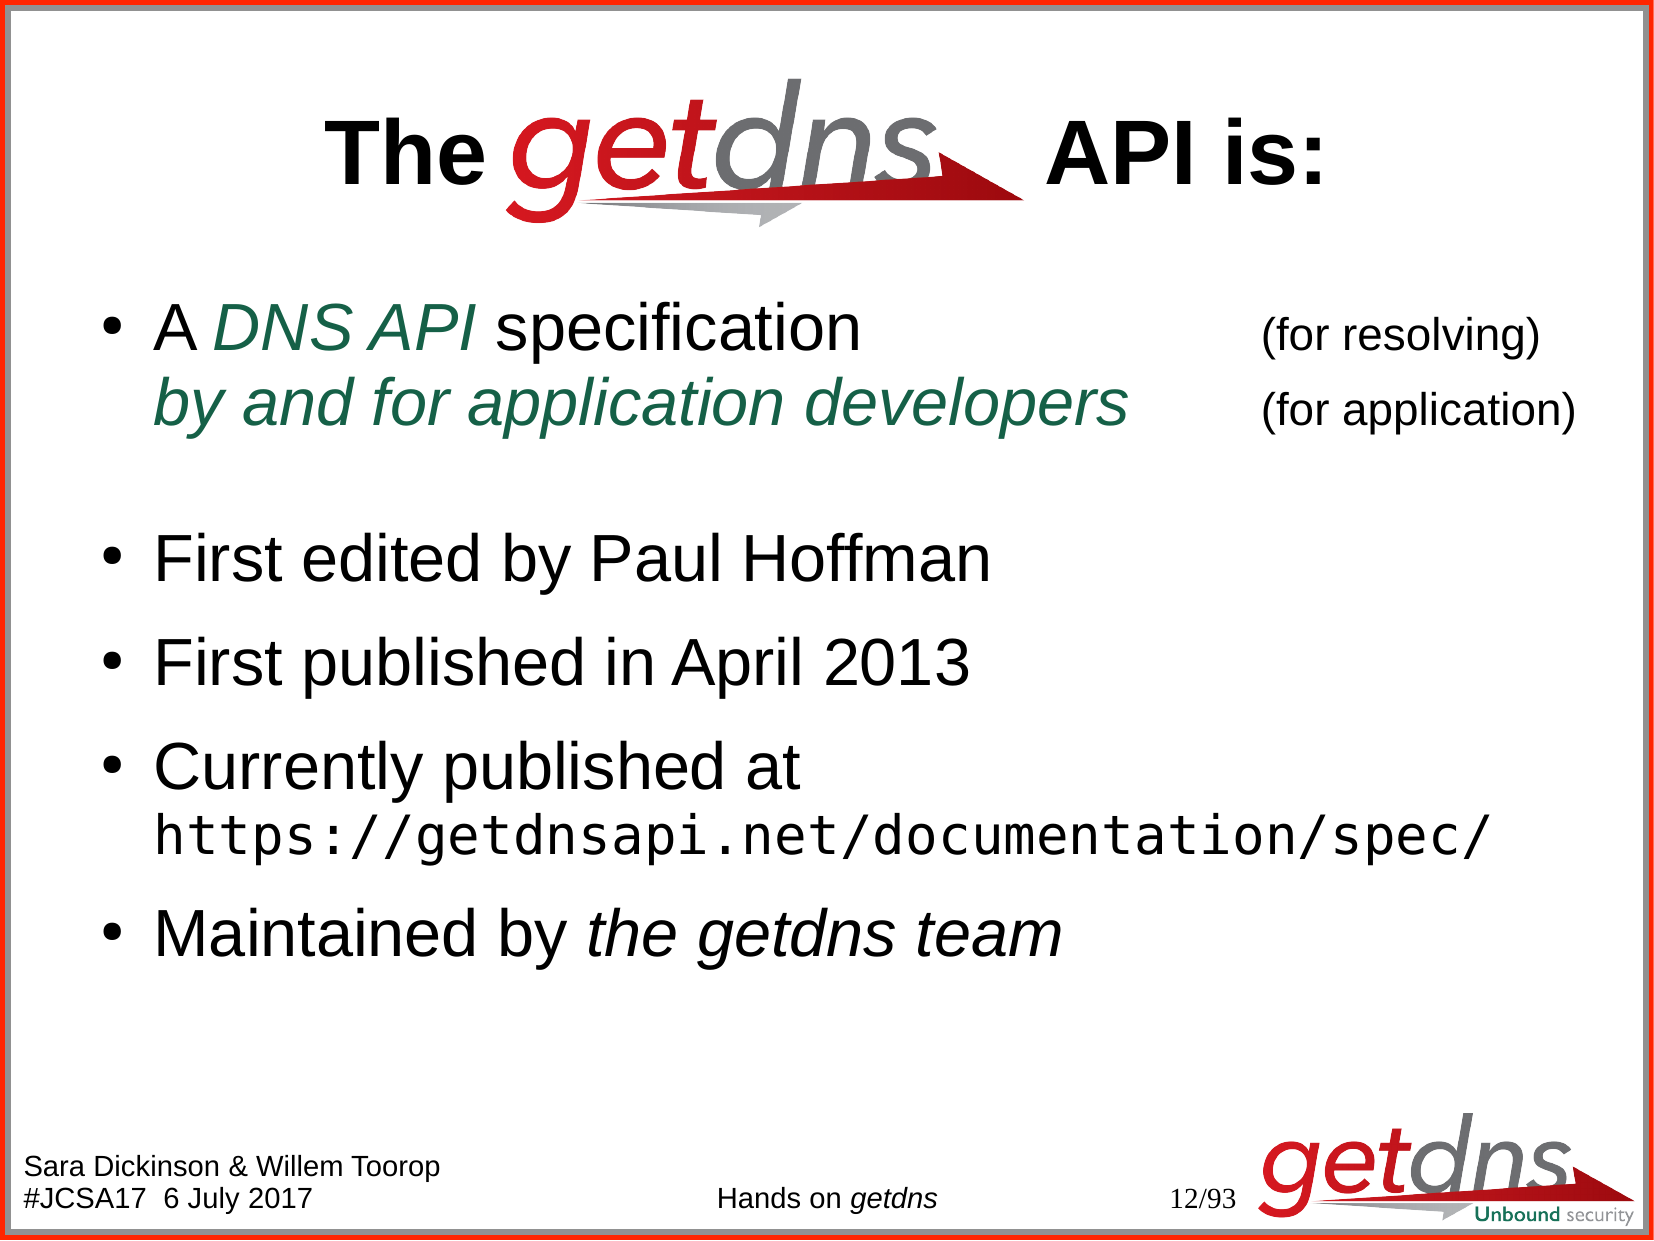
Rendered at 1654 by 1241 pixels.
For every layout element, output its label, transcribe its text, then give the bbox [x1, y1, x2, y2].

title The API is: [324, 49, 1642, 257]
list A DNS API specification (for resolving) by and for application developers (for application) First edited by Paul Hoffman First published in April 2013 Currently published at https://getdnsapi.net/documentation/spec/ Maintained by the getdns team [82, 290, 1654, 1111]
picture [1251, 1111, 1642, 1232]
